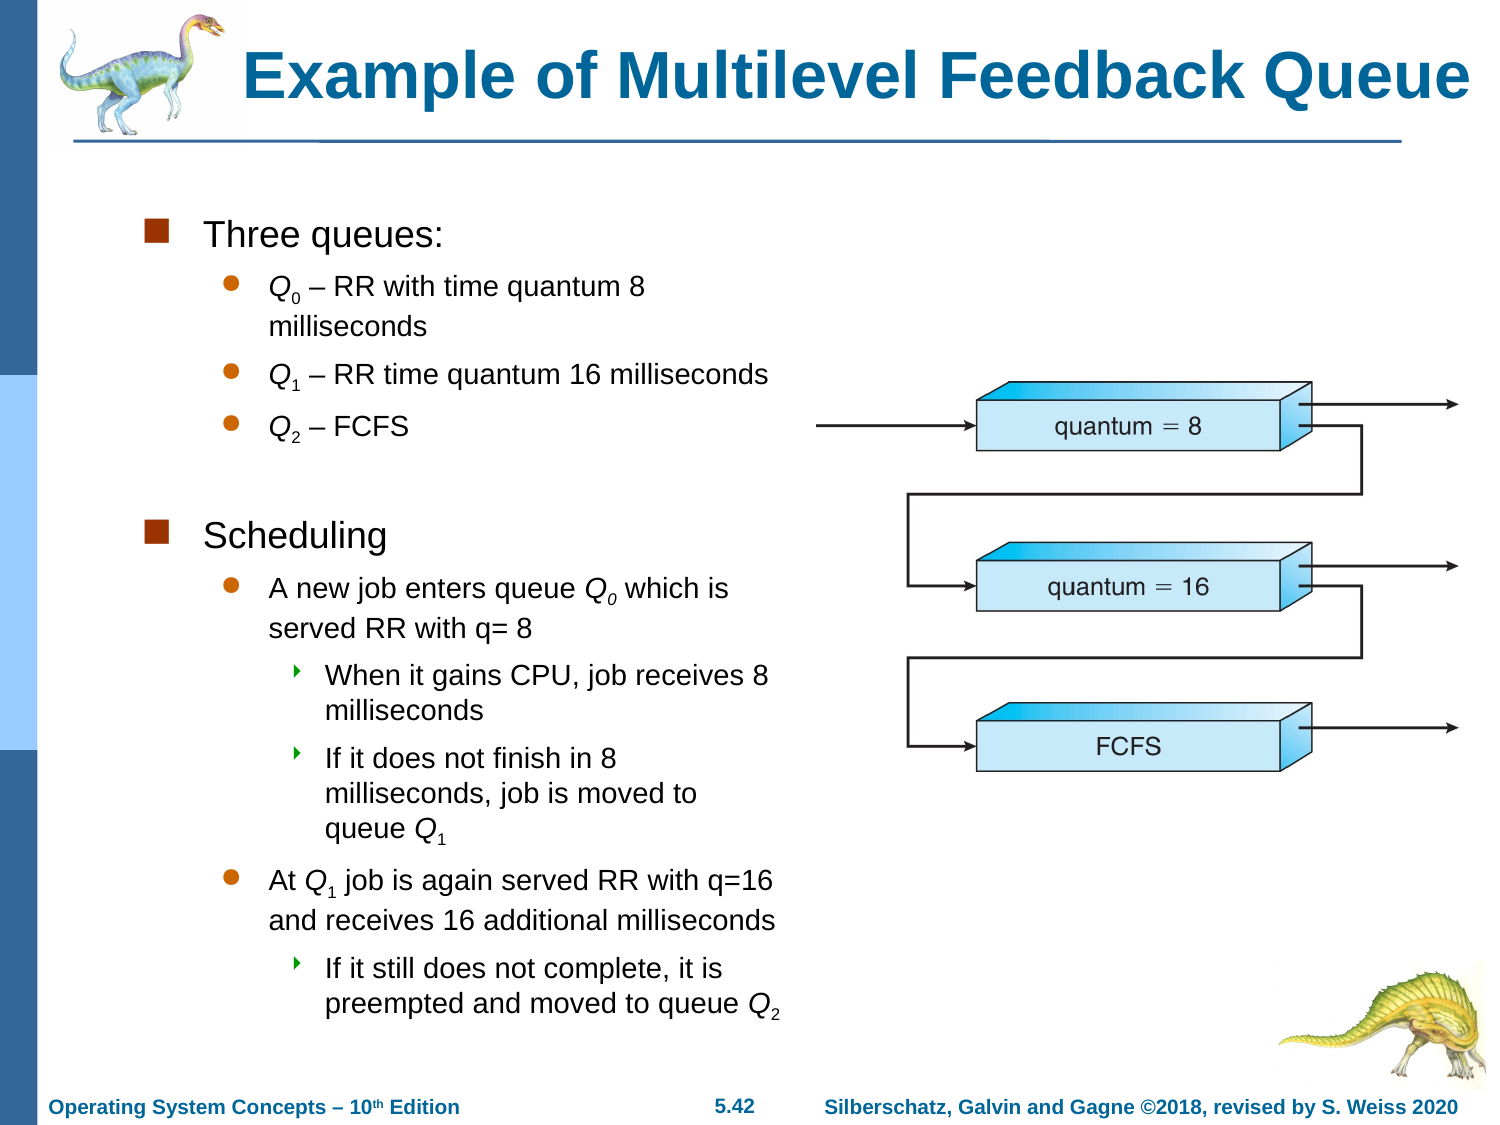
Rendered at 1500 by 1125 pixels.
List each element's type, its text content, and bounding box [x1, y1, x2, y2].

picture [46, 0, 243, 149]
text_box Example of Multilevel Feedback Queue [225, 8, 1490, 120]
picture [1275, 959, 1486, 1090]
text_box Three queues: Q0 – RR with time quantum 8 milliseconds Q1 – RR time quantum 16 milliseconds Q2 – FCFS Scheduling A new job enters queue Q0 which is served RR with q= 8 When it gains CPU, job receives 8 milliseconds If it does not finish in 8 milliseconds, job is moved to queue Q1 At Q1 job is again served RR with q=16 and receives 16 additional milliseconds If it still does not complete, it is preempted and moved to queue Q2 [132, 202, 800, 946]
picture [1141, 1099, 1149, 1104]
picture [816, 381, 1459, 772]
